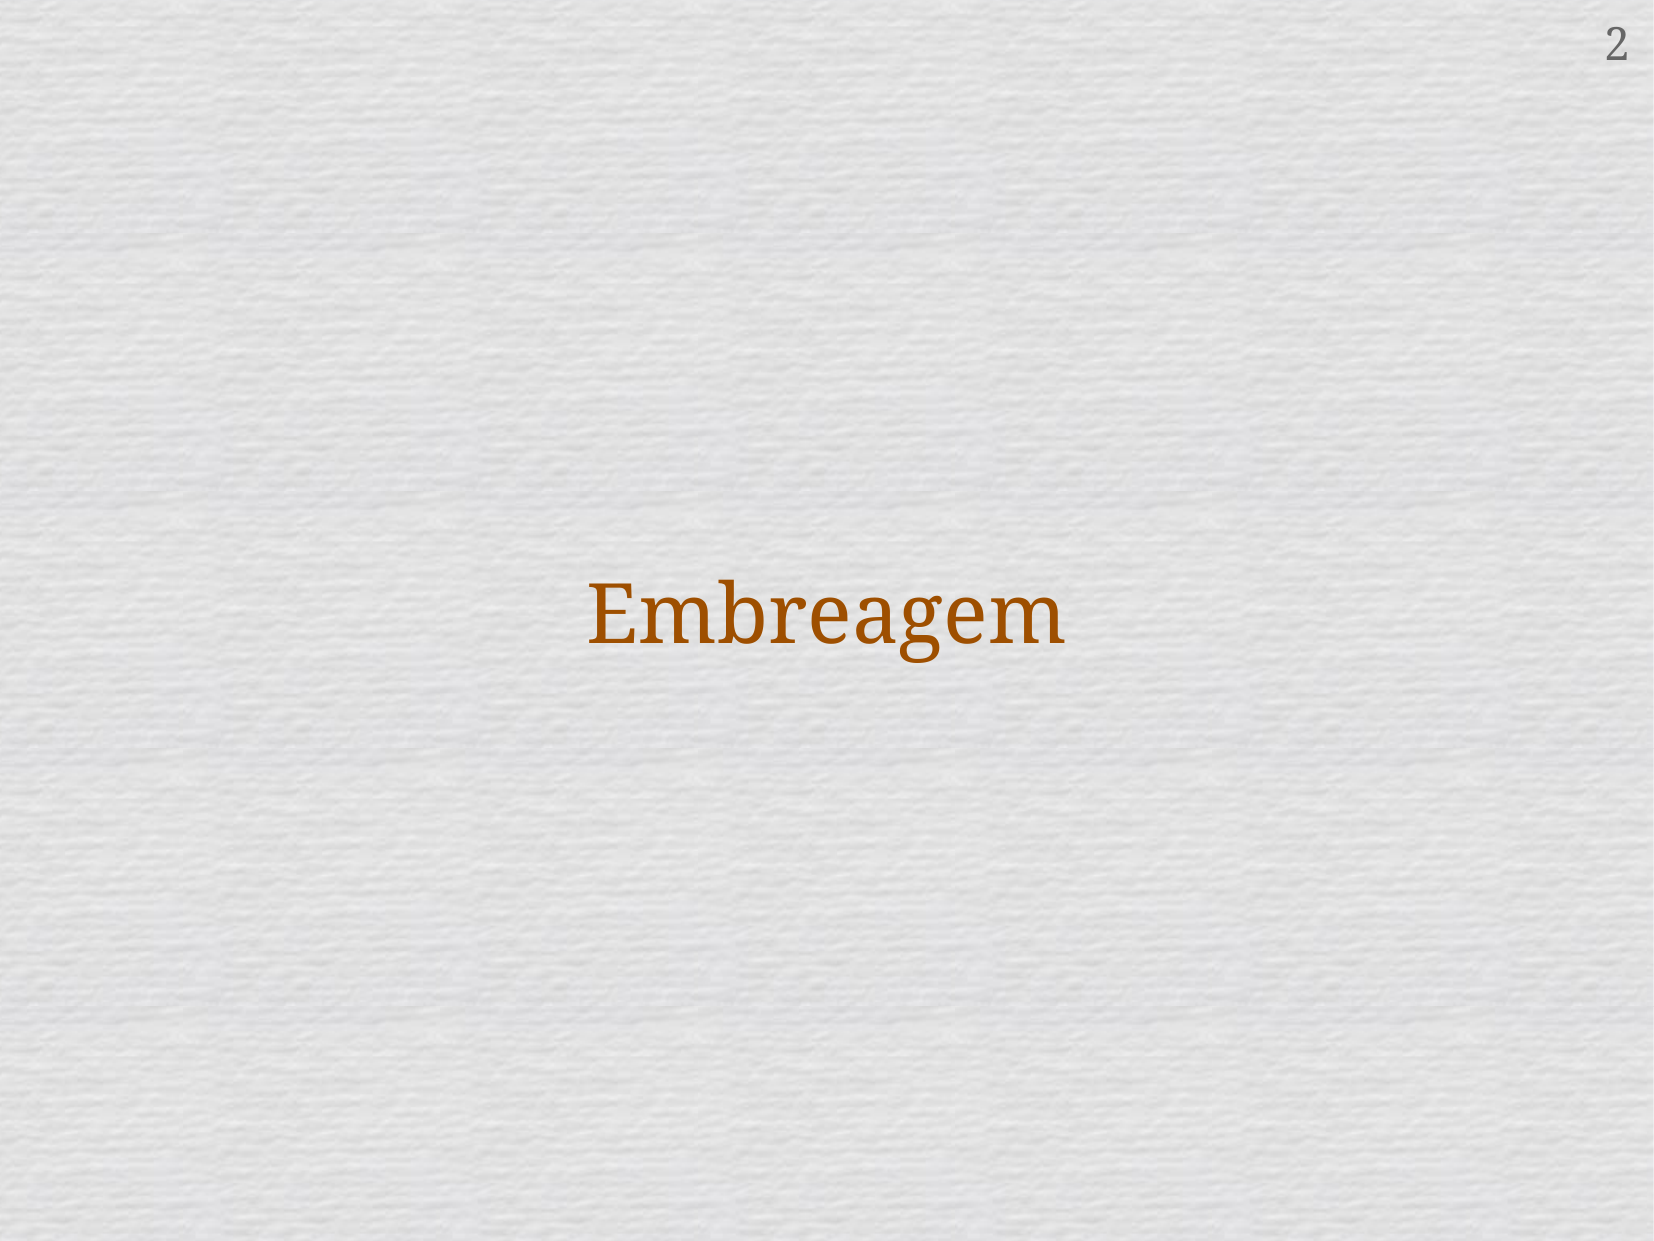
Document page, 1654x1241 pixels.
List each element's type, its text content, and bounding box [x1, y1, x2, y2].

title Embreagem [59, 29, 1595, 1196]
picture [0, 0, 1654, 1241]
